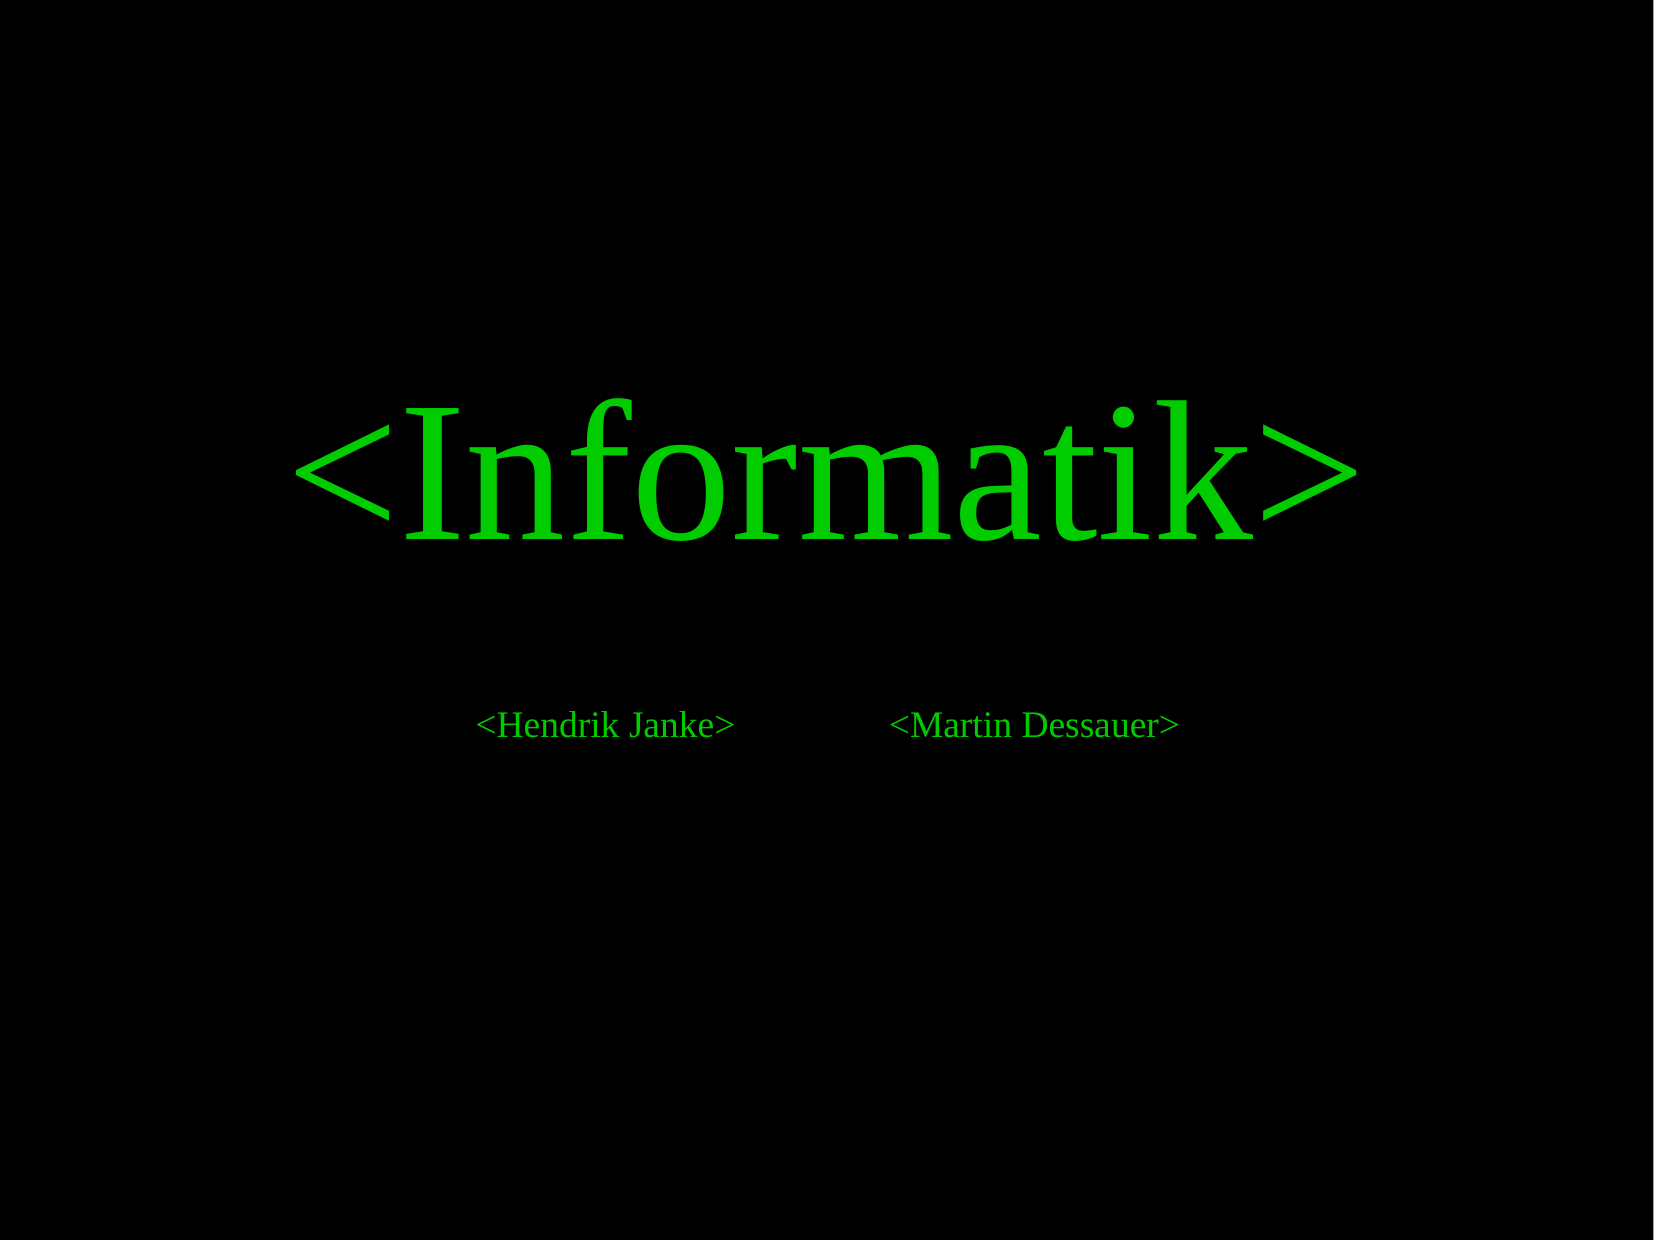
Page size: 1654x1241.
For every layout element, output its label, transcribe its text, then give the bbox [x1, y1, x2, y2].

text_box <Informatik> [271, 354, 1382, 642]
text_box <Hendrik Janke> [460, 696, 780, 797]
text_box <Martin Dessauer> [874, 696, 1229, 796]
